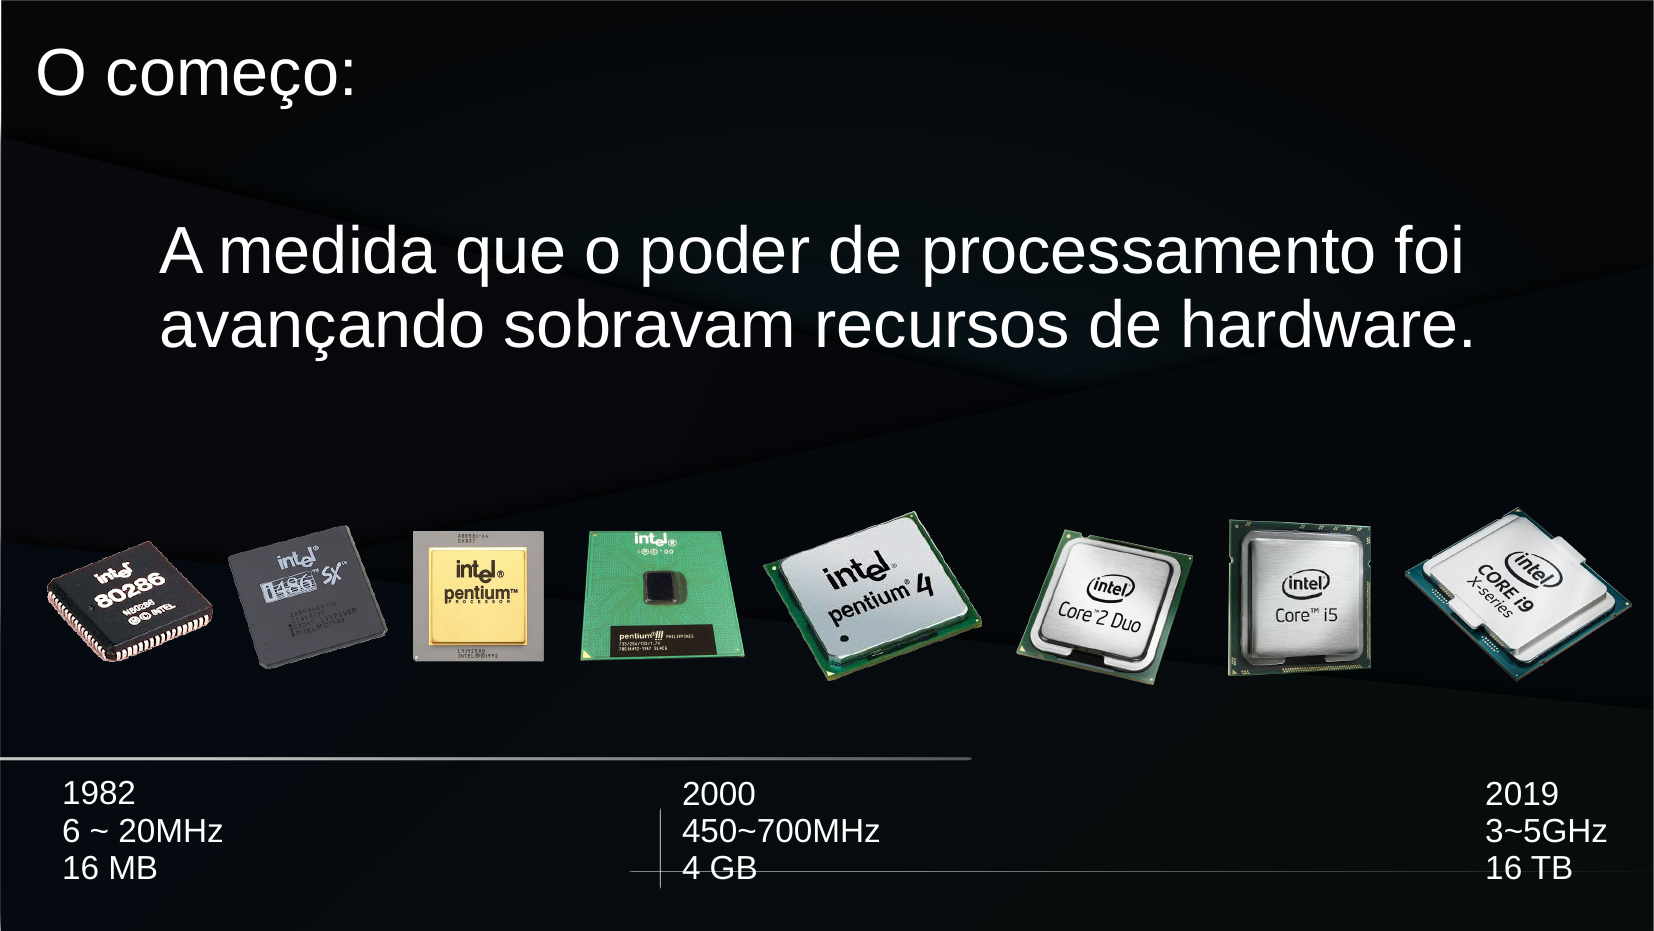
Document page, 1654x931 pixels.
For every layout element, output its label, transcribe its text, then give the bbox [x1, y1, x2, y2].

list A medida que o poder de processamento foi avançando sobravam recursos de hardware. [159, 212, 1495, 426]
picture [0, 0, 1654, 931]
text_box 2019 3~5GHz 16 TB [1470, 767, 1624, 894]
list O começo: [35, 35, 591, 119]
text_box 1982 6 ~ 20MHz 16 MB [47, 767, 239, 894]
text_box 2000 450~700MHz 4 GB [667, 767, 896, 894]
